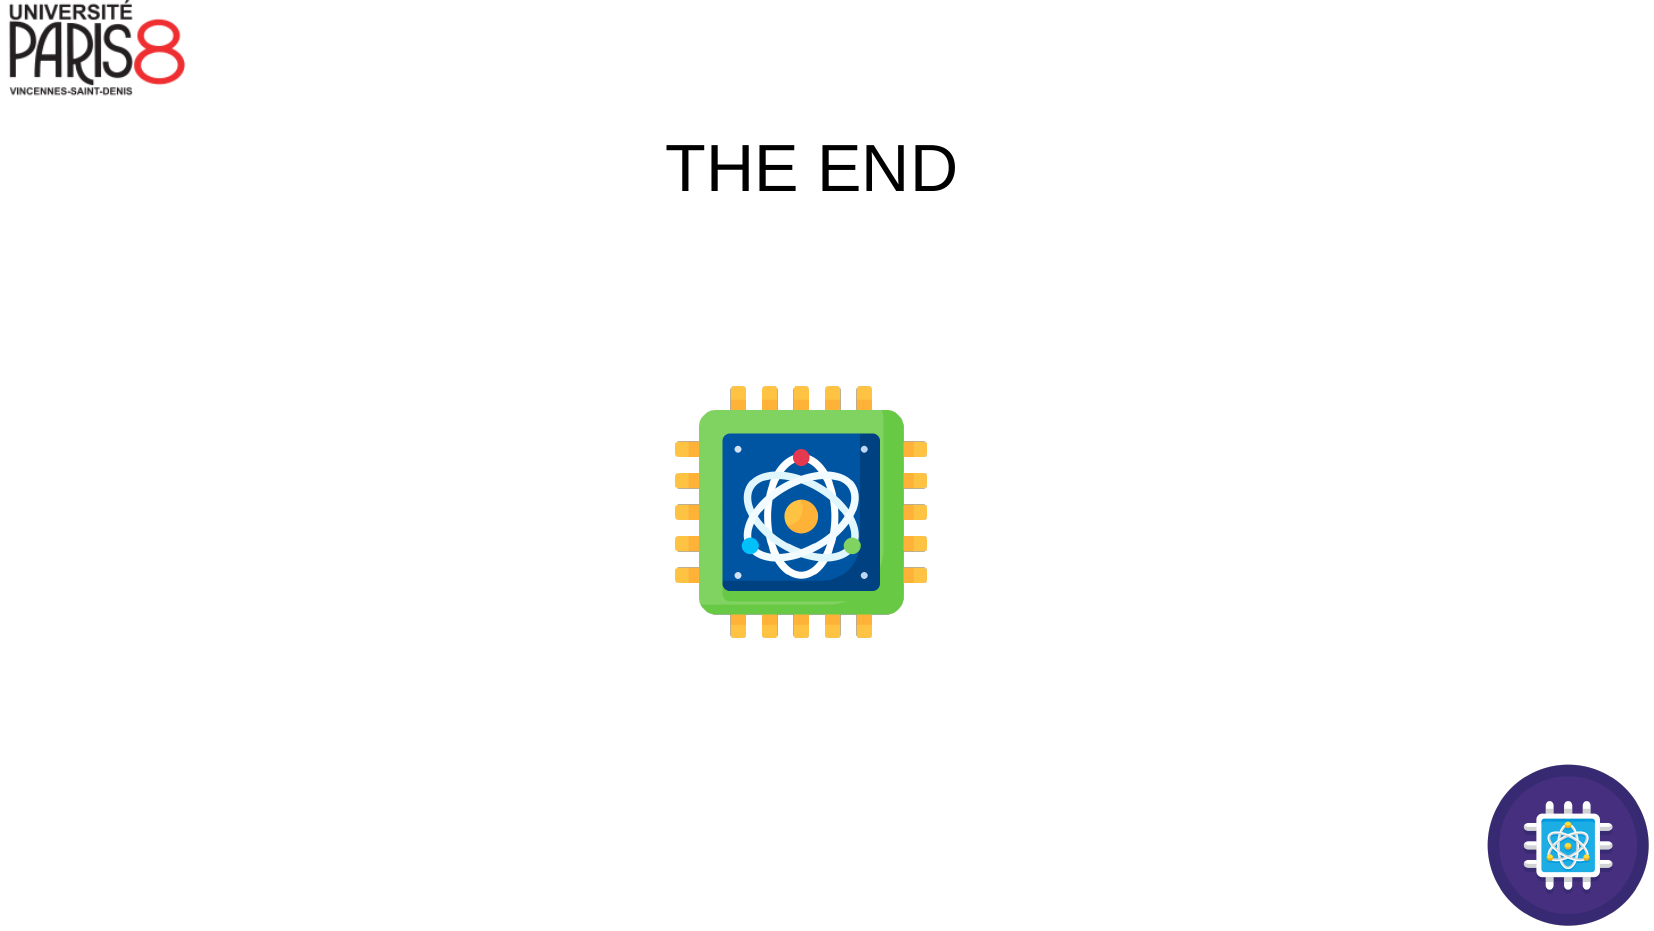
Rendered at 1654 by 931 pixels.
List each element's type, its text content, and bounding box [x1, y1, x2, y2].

picture [0, 0, 192, 100]
title THE END [86, 112, 1538, 226]
picture [1482, 759, 1654, 931]
picture [675, 386, 927, 638]
